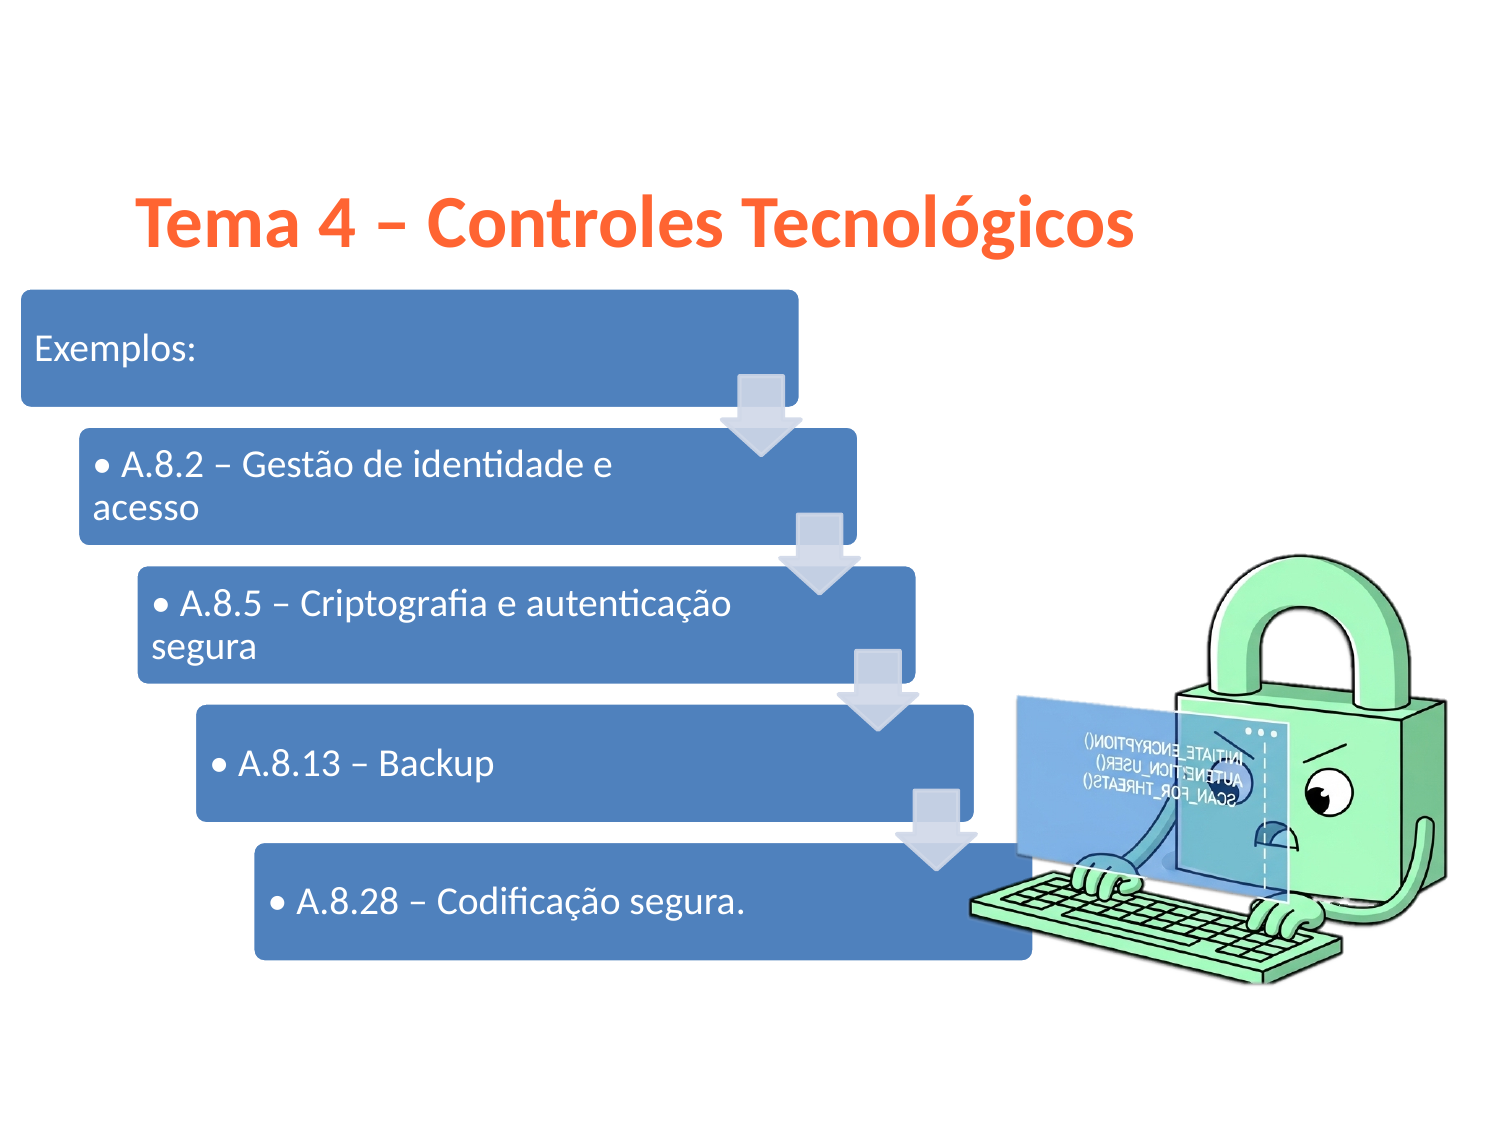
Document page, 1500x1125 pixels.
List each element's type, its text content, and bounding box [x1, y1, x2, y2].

text_box • A.8.5 – Criptografia e autenticação segura [135, 564, 691, 686]
text_box • A.8.13 – Backup [193, 702, 691, 825]
picture [691, 485, 1500, 1040]
text_box • A.8.2 – Gestão de identidade e acesso [77, 425, 860, 548]
text_box Exemplos: [18, 287, 801, 409]
text_box [721, 376, 801, 456]
text_box • A.8.28 – Codificação segura. [252, 840, 691, 963]
text_box Tema 4 – Controles Tecnológicos [120, 120, 1396, 346]
